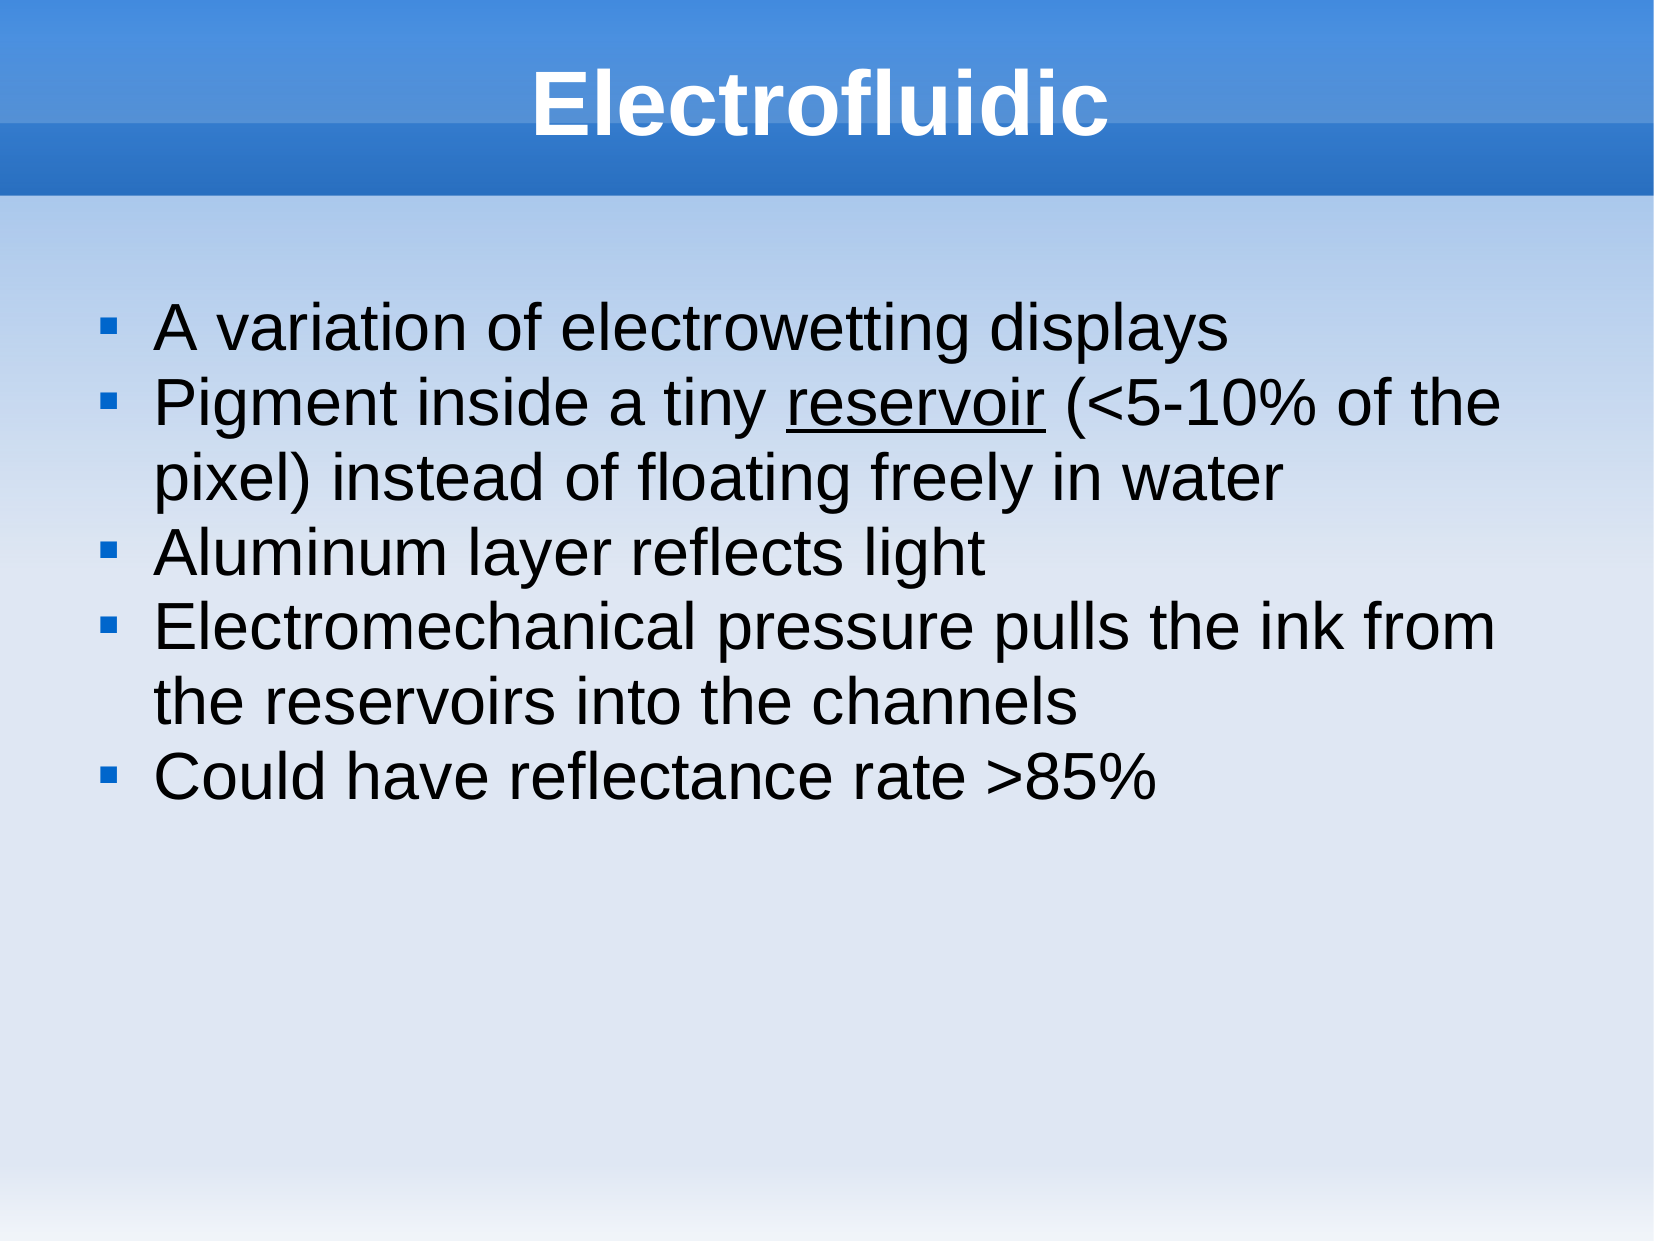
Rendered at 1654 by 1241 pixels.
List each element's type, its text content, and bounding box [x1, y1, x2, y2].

picture [0, 0, 1654, 1241]
list A variation of electrowetting displays Pigment inside a tiny reservoir (<5-10% of the pixel) instead of floating freely in water Aluminum layer reflects light Electromechanical pressure pulls the ink from the reservoirs into the channels Could have reflectance rate >85% [82, 290, 1571, 1094]
title Electrofluidic [76, 7, 1565, 200]
